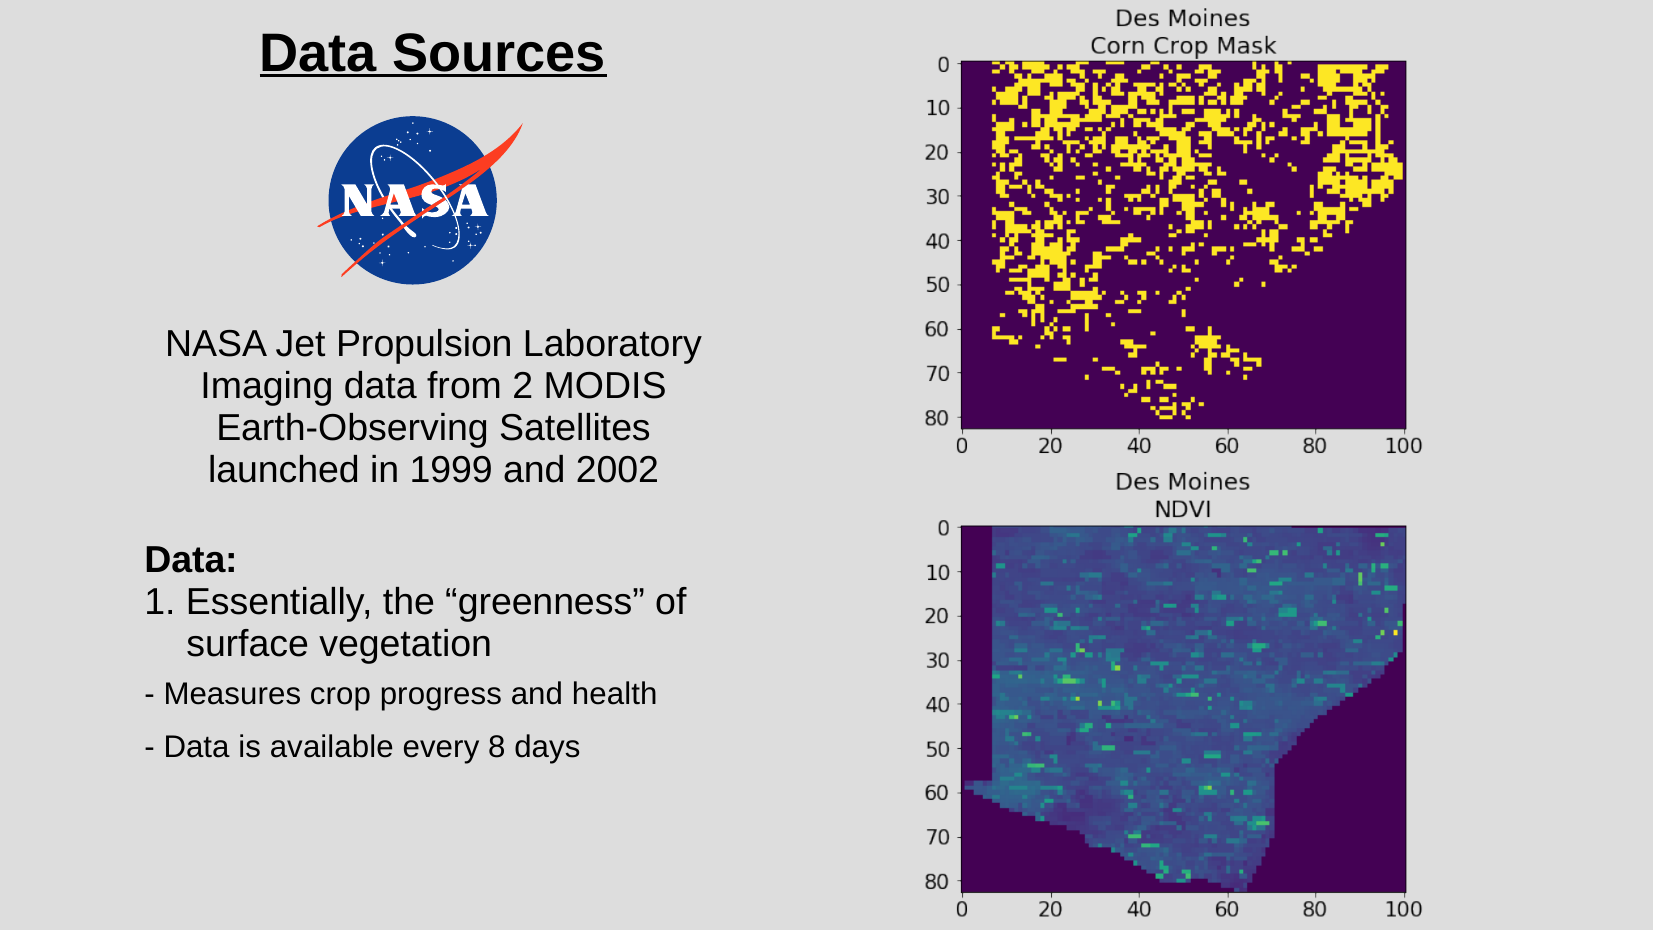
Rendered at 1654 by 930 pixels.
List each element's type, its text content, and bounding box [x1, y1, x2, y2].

text_box Data Sources [244, 14, 622, 90]
picture [306, 104, 540, 300]
text_box NASA Jet Propulsion Laboratory Imaging data from 2 MODIS Earth-Observing Satellites launched in 1999 and 2002 [150, 314, 766, 498]
text_box Data: 1. Essentially, the “greenness” of surface vegetation - Measures crop progress and health - Data is available every 8 days [129, 531, 826, 887]
picture [915, 0, 1433, 930]
